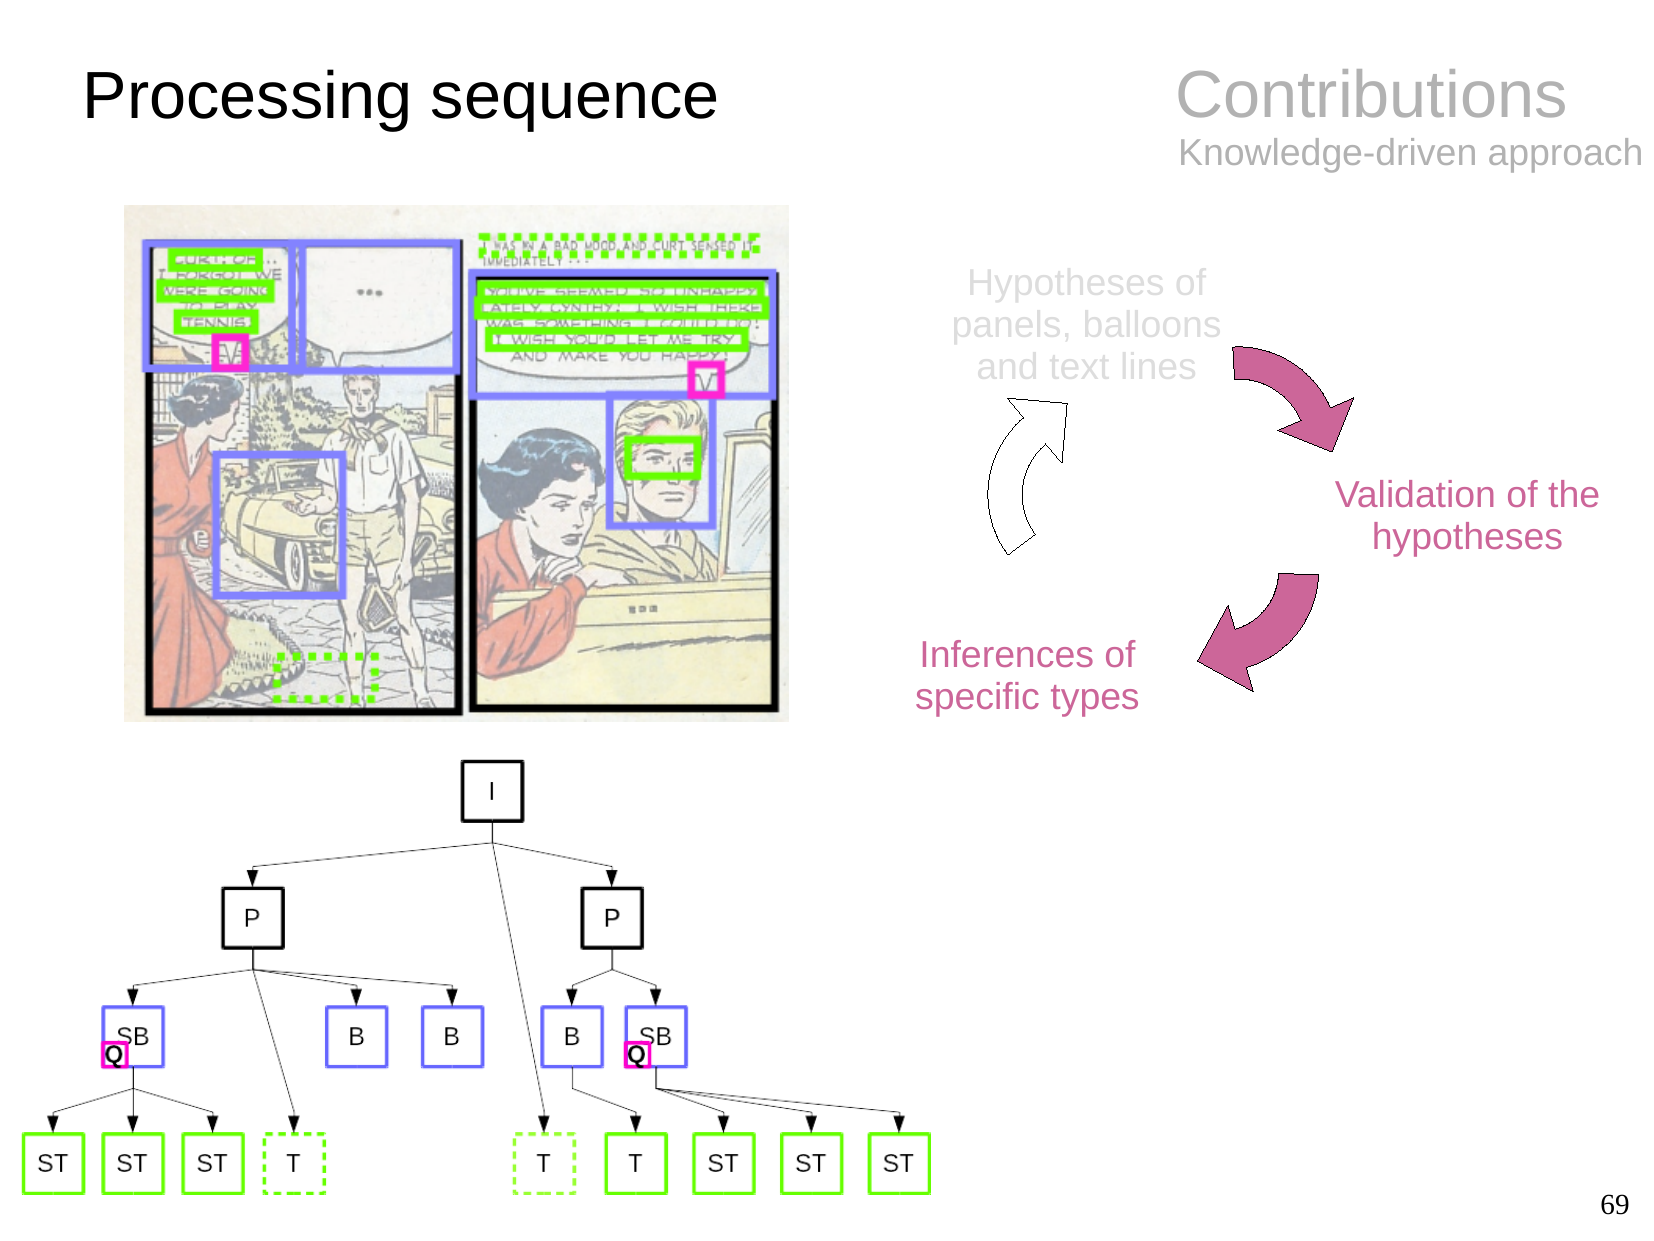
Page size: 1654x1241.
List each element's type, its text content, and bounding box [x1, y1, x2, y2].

text_box [1197, 573, 1319, 692]
text_box Hypotheses of panels, balloons and text lines [897, 253, 1276, 395]
text_box Validation of the hypotheses [1311, 466, 1625, 566]
picture [124, 205, 804, 722]
text_box Inferences of specific types [838, 625, 1217, 725]
title Processing sequence [82, 55, 1571, 136]
picture [21, 759, 931, 1195]
text_box [1232, 346, 1354, 452]
